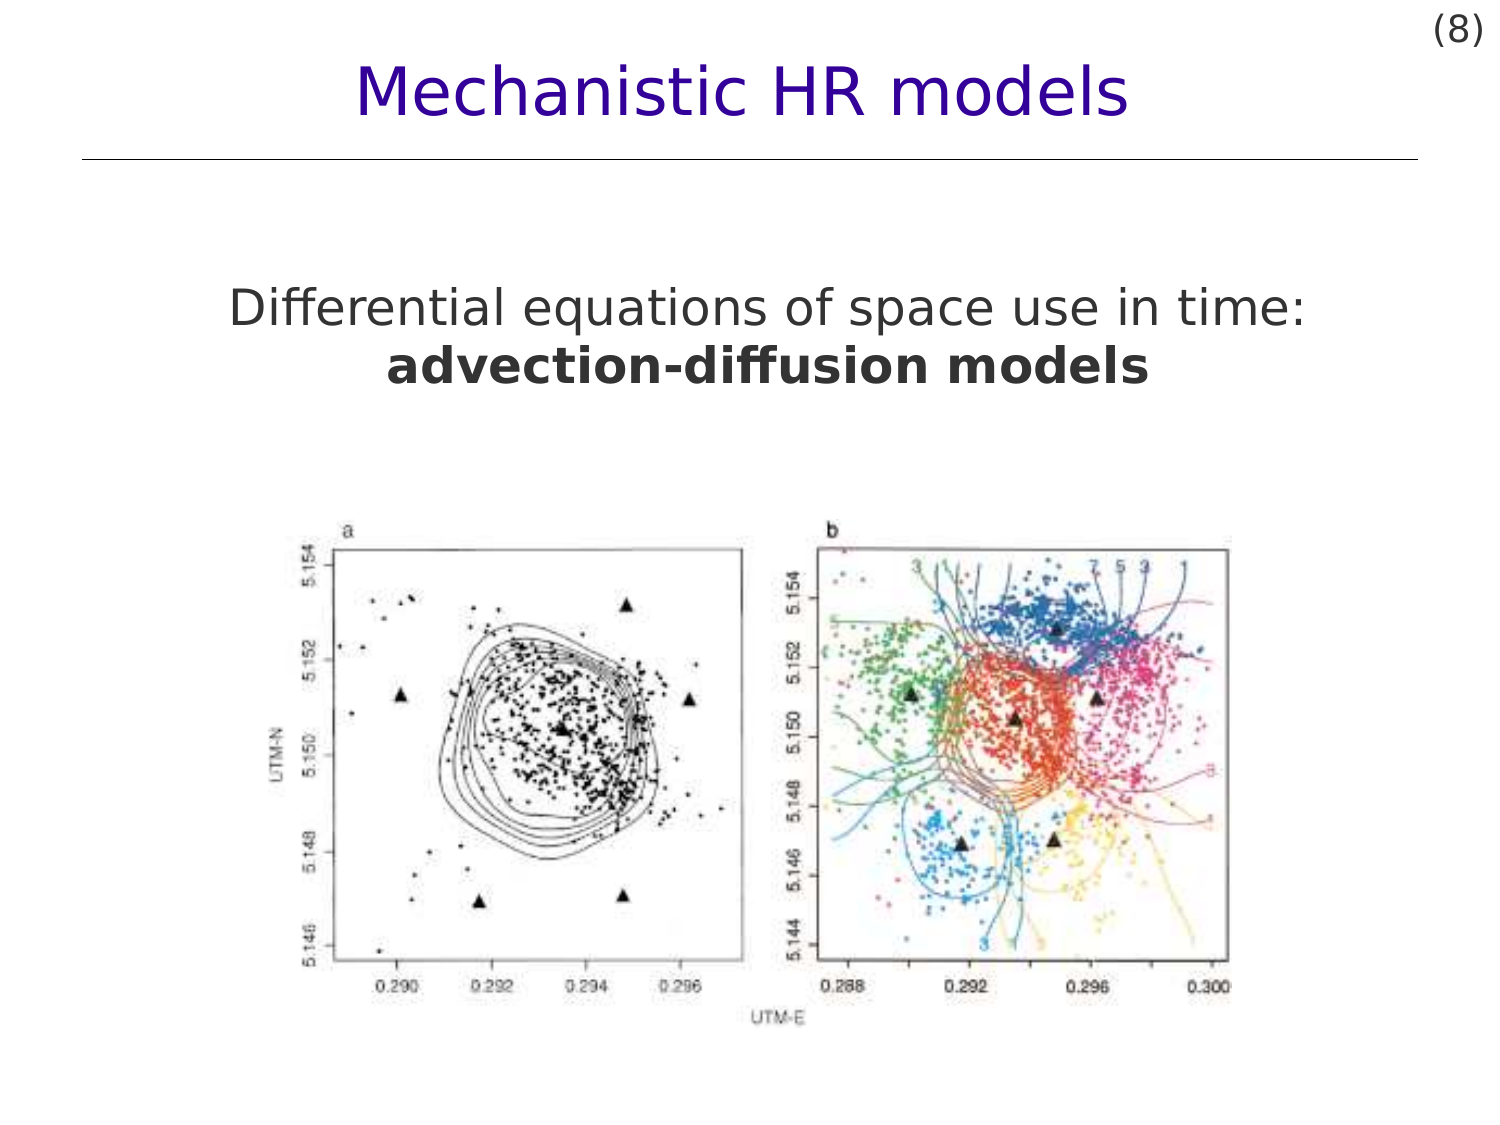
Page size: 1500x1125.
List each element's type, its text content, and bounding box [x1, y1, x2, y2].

text_box Differential equations of space use in time: advection-diffusion models [213, 271, 1323, 403]
title Mechanistic HR models [354, 42, 1146, 142]
text_box (8) [1417, 0, 1500, 60]
picture [268, 519, 1232, 1028]
